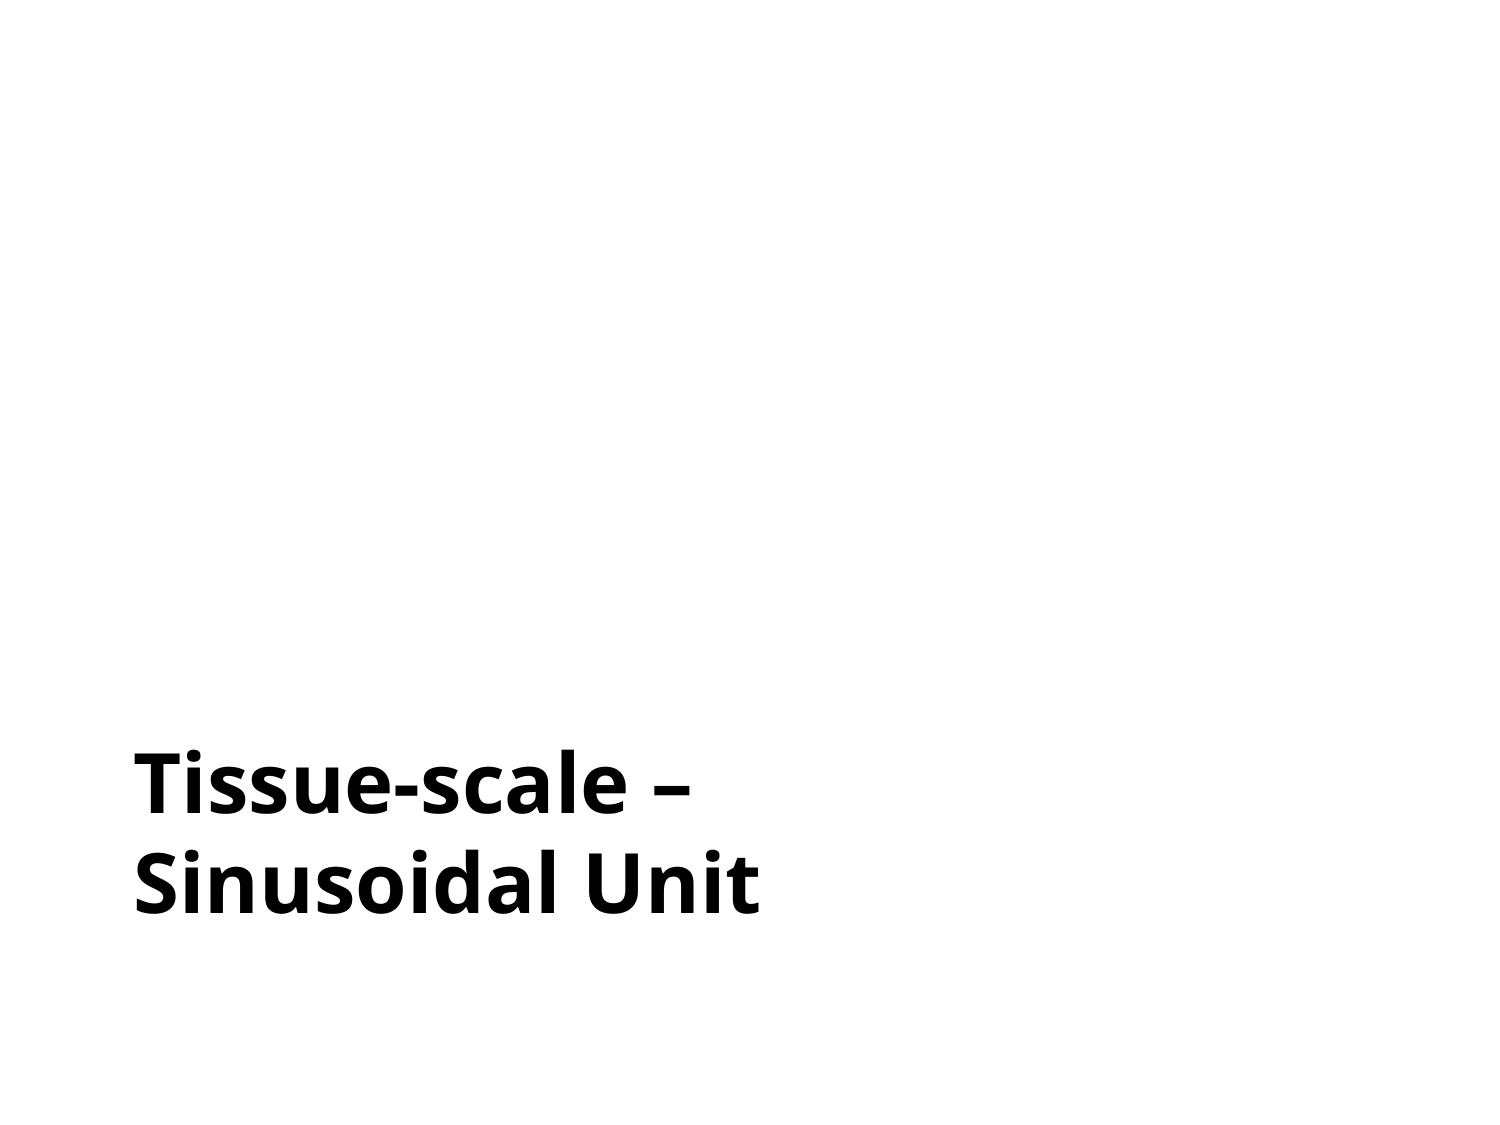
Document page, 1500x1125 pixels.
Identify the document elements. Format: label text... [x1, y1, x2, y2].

title Tissue-scale – Sinusoidal Unit [118, 722, 1394, 947]
